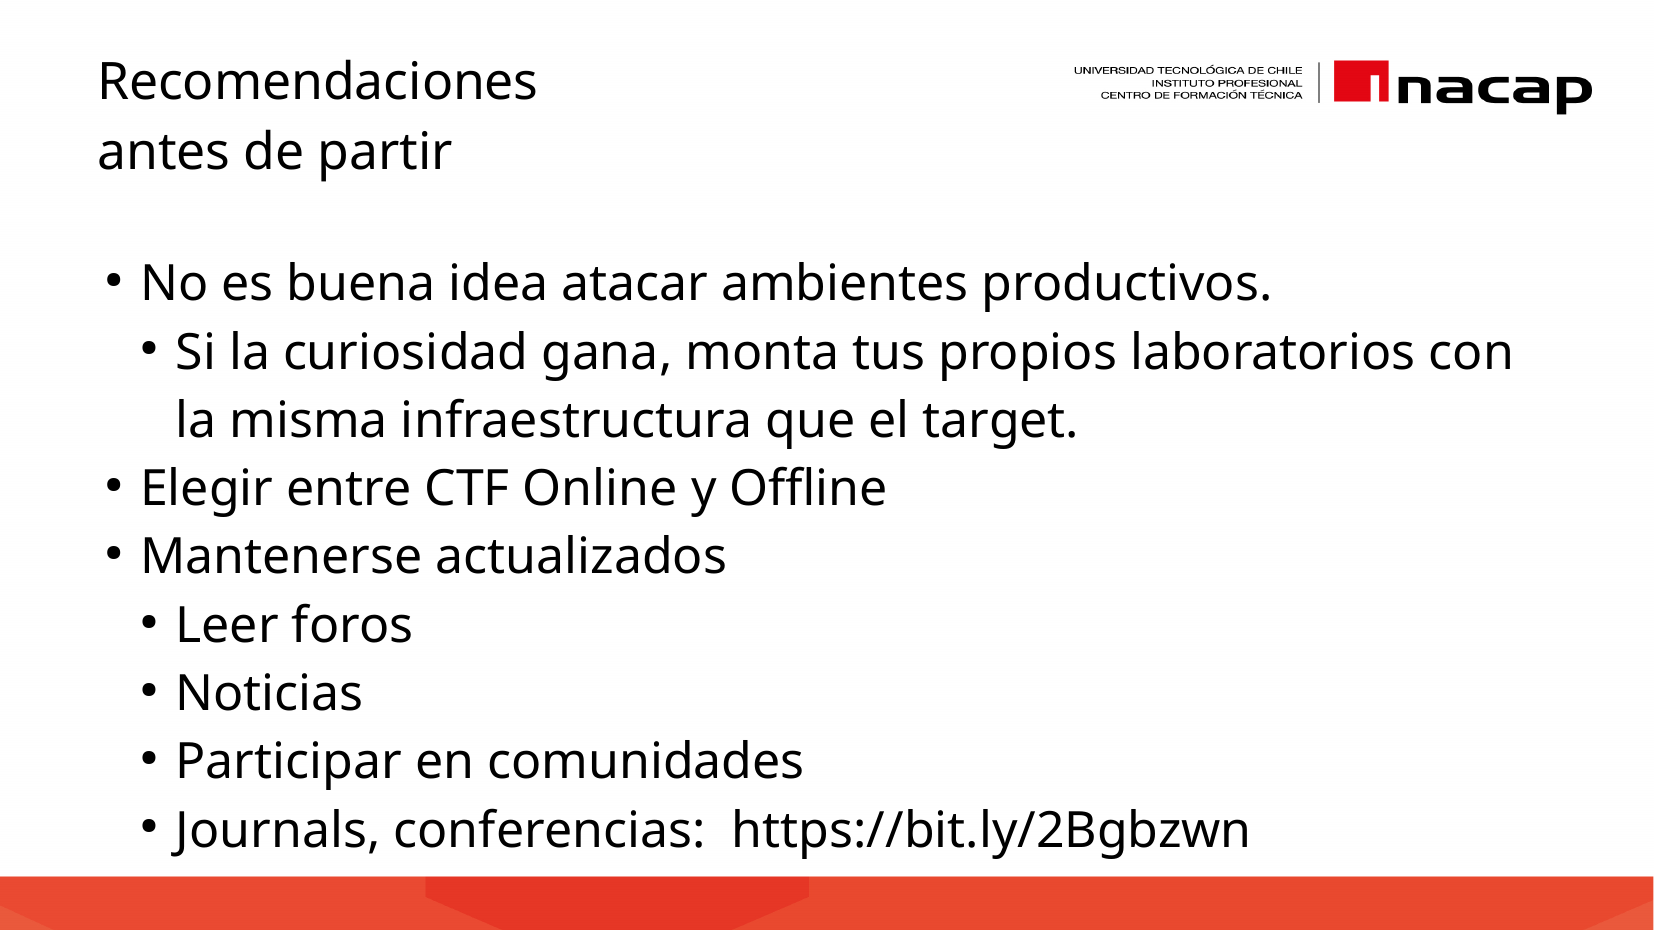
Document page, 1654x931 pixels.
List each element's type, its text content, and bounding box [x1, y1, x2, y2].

picture [0, 0, 1654, 930]
text_box No es buena idea atacar ambientes productivos. Si la curiosidad gana, monta tus propios laboratorios con la misma infraestructura que el target. Elegir entre CTF Online y Offline Mantenerse actualizados Leer foros Noticias Participar en comunidades Journals, conferencias: https://bit.ly/2Bgbzwn [90, 240, 1561, 766]
text_box Recomendaciones antes de partir [82, 37, 1571, 193]
